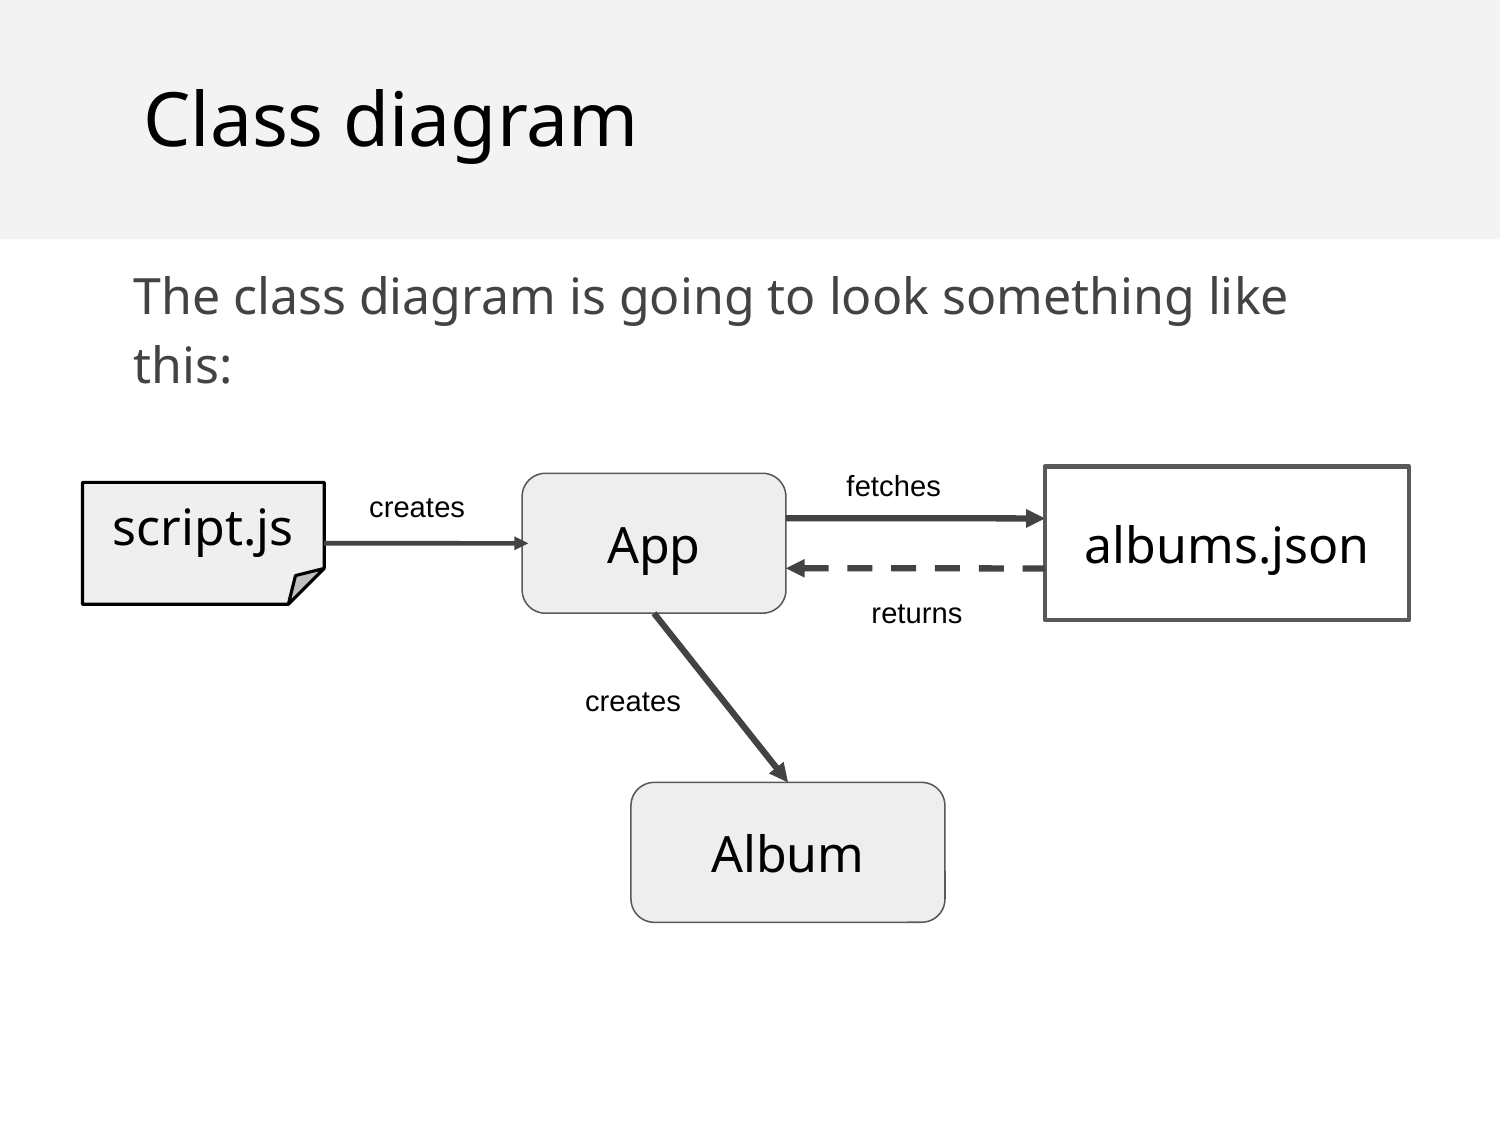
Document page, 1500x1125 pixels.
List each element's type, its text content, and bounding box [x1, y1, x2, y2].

text_box script.js [82, 482, 325, 605]
text_box returns [856, 579, 1025, 720]
text_box fetches [831, 452, 1000, 594]
title Class diagram [128, 56, 1372, 183]
text_box App [523, 473, 786, 614]
text_box albums.json [1045, 466, 1410, 620]
text_box Album [630, 782, 946, 923]
list The class diagram is going to look something like this: [118, 240, 1372, 395]
text_box creates [570, 667, 739, 808]
text_box creates [354, 472, 523, 614]
